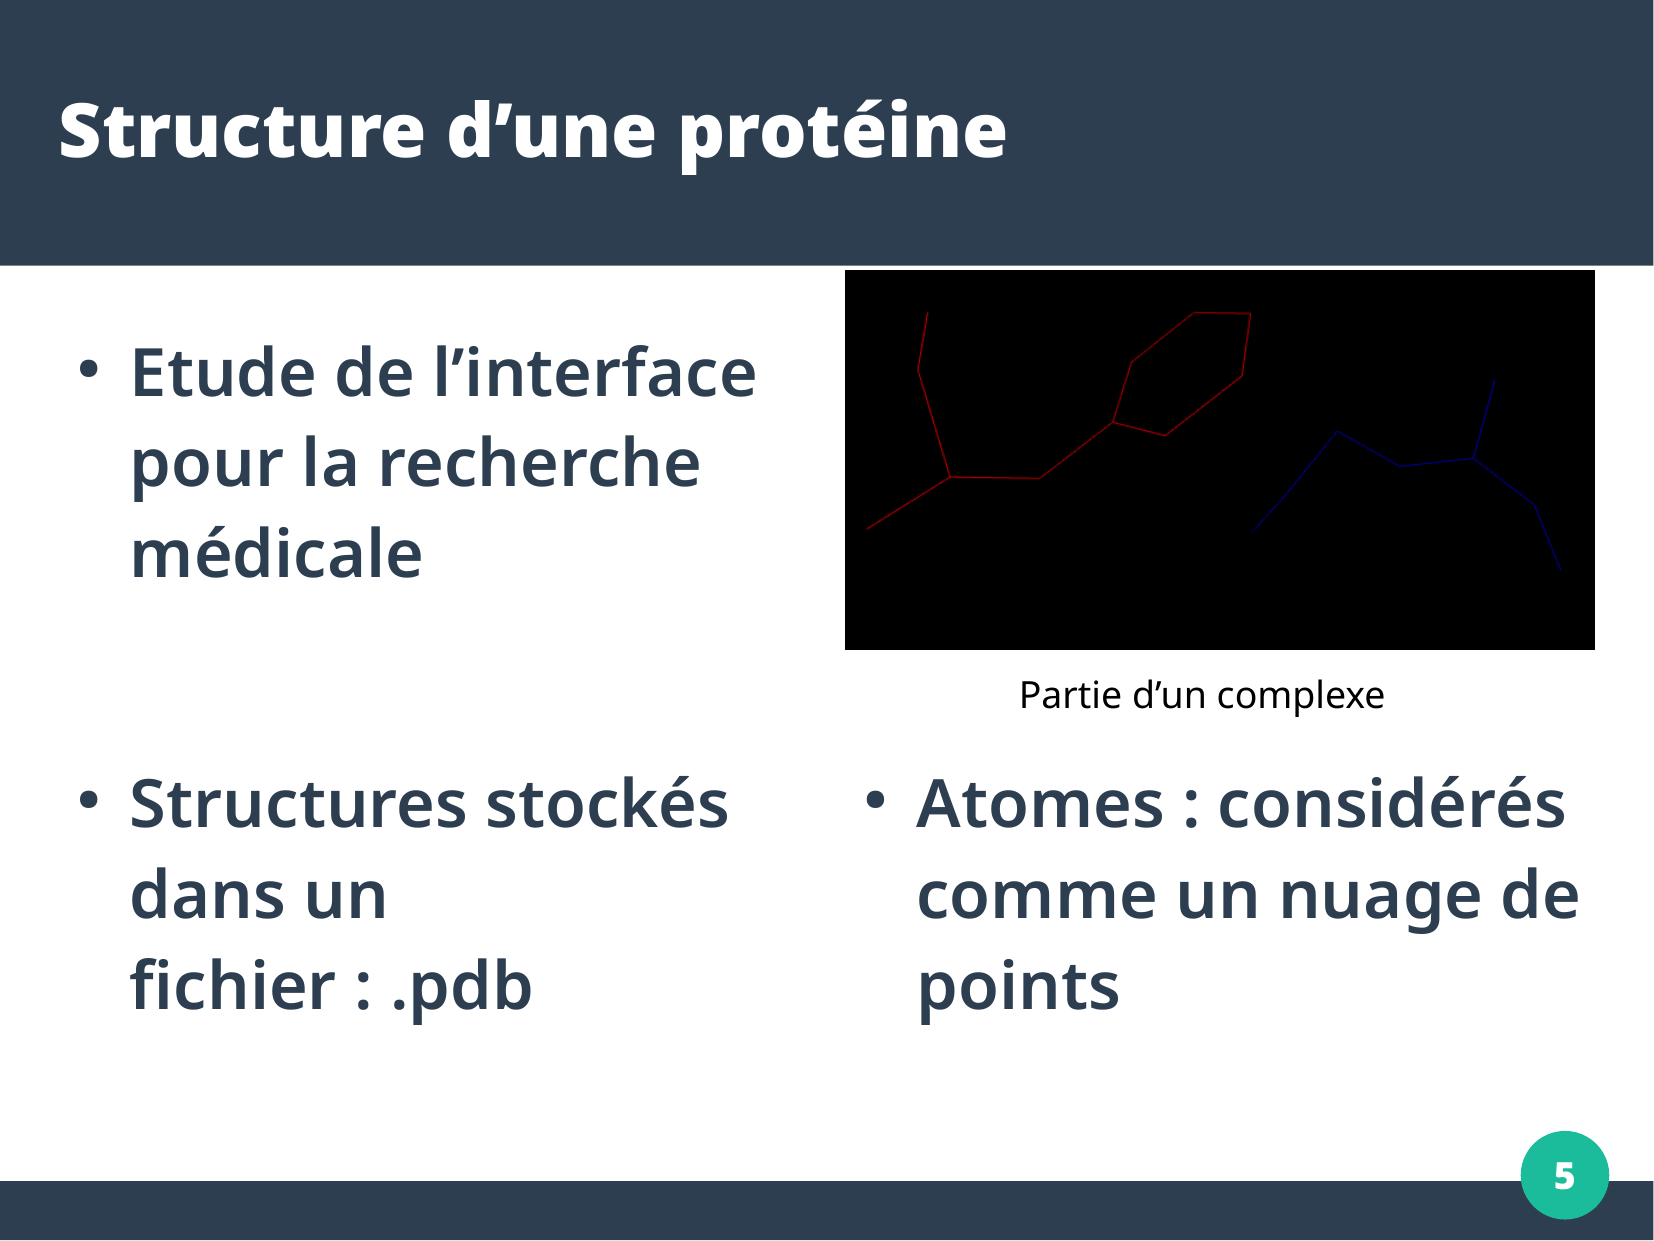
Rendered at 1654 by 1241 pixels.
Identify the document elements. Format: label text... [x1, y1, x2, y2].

picture [845, 270, 1595, 650]
list Structures stockés dans un fichier : .pdb [59, 756, 809, 1151]
text_box Partie d’un complexe [1003, 660, 1477, 739]
list Atomes : considérés comme un nuage de points [845, 756, 1596, 1151]
title Structure d’une protéine [59, 49, 1595, 207]
list Etude de l’interface pour la recherche médicale [59, 324, 809, 720]
